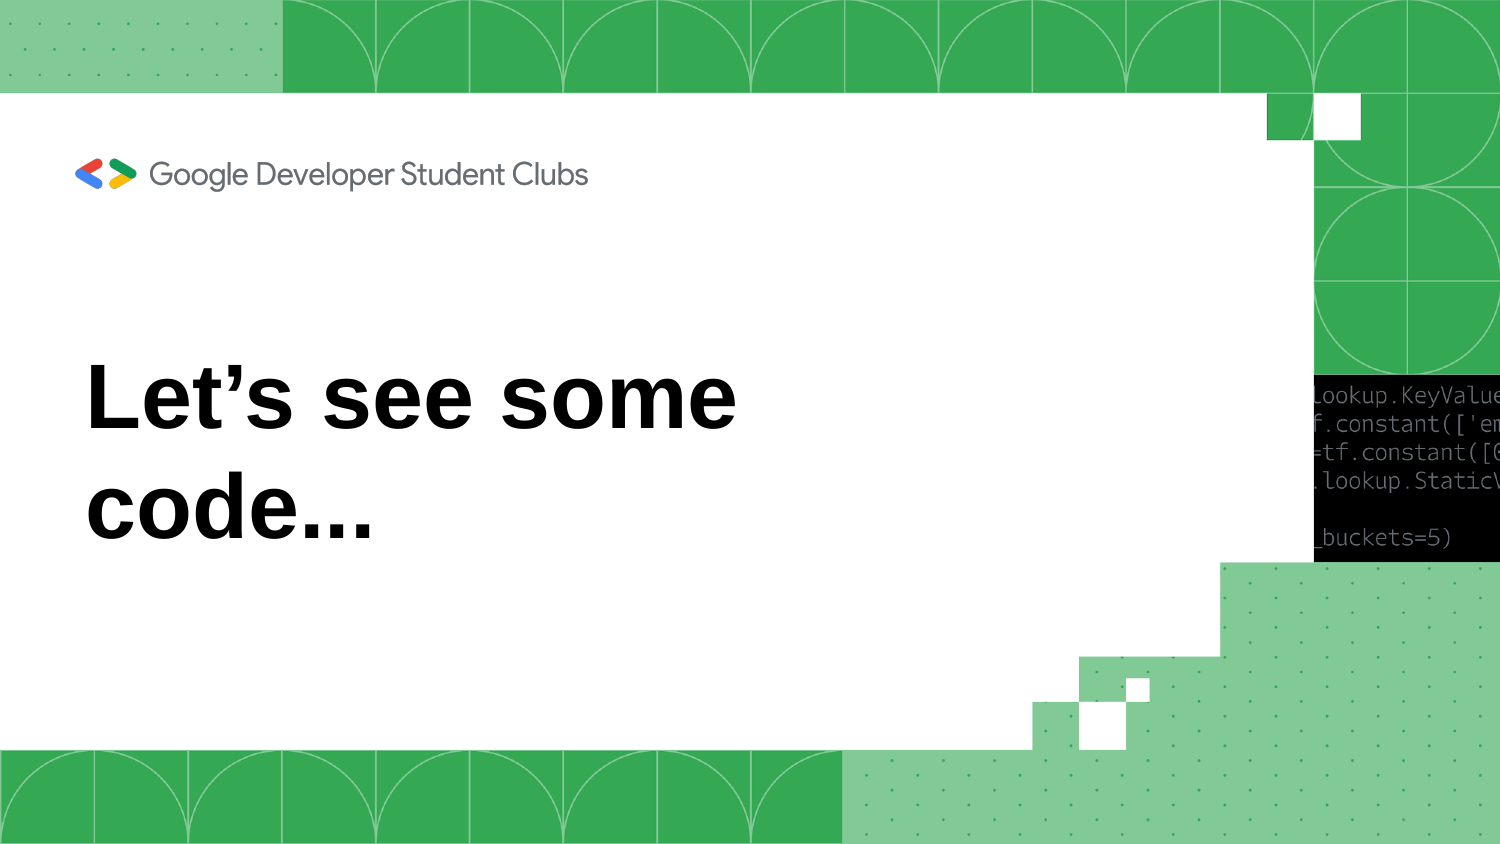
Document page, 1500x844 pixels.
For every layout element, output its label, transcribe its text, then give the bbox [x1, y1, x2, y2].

picture [0, 0, 1500, 844]
title Let’s see some code... [70, 259, 1066, 635]
